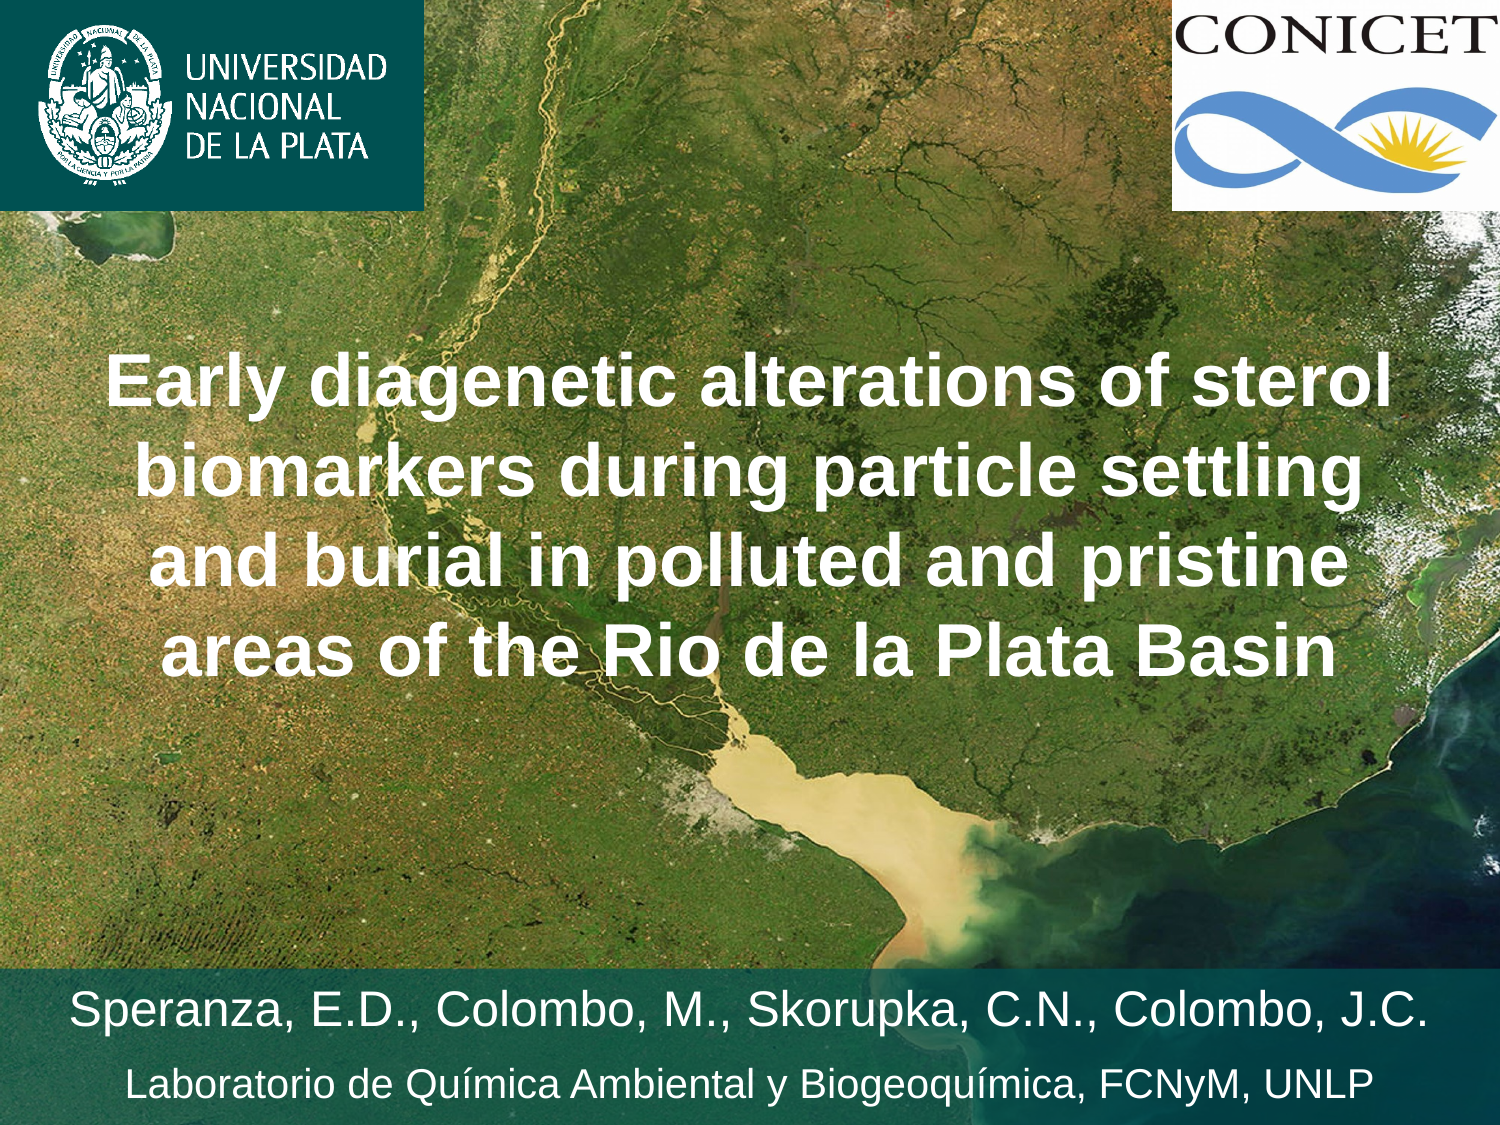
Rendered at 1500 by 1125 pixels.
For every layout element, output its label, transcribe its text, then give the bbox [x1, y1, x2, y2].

text_box Speranza, E.D., Colombo, M., Skorupka, C.N., Colombo, J.C. Laboratorio de Química Ambiental y Biogeoquímica, FCNyM, UNLP [0, 968, 1500, 1125]
text_box Early diagenetic alterations of sterol biomarkers during particle settling and burial in polluted and pristine areas of the Rio de la Plata Basin [47, 324, 1453, 566]
picture [0, 0, 1500, 968]
